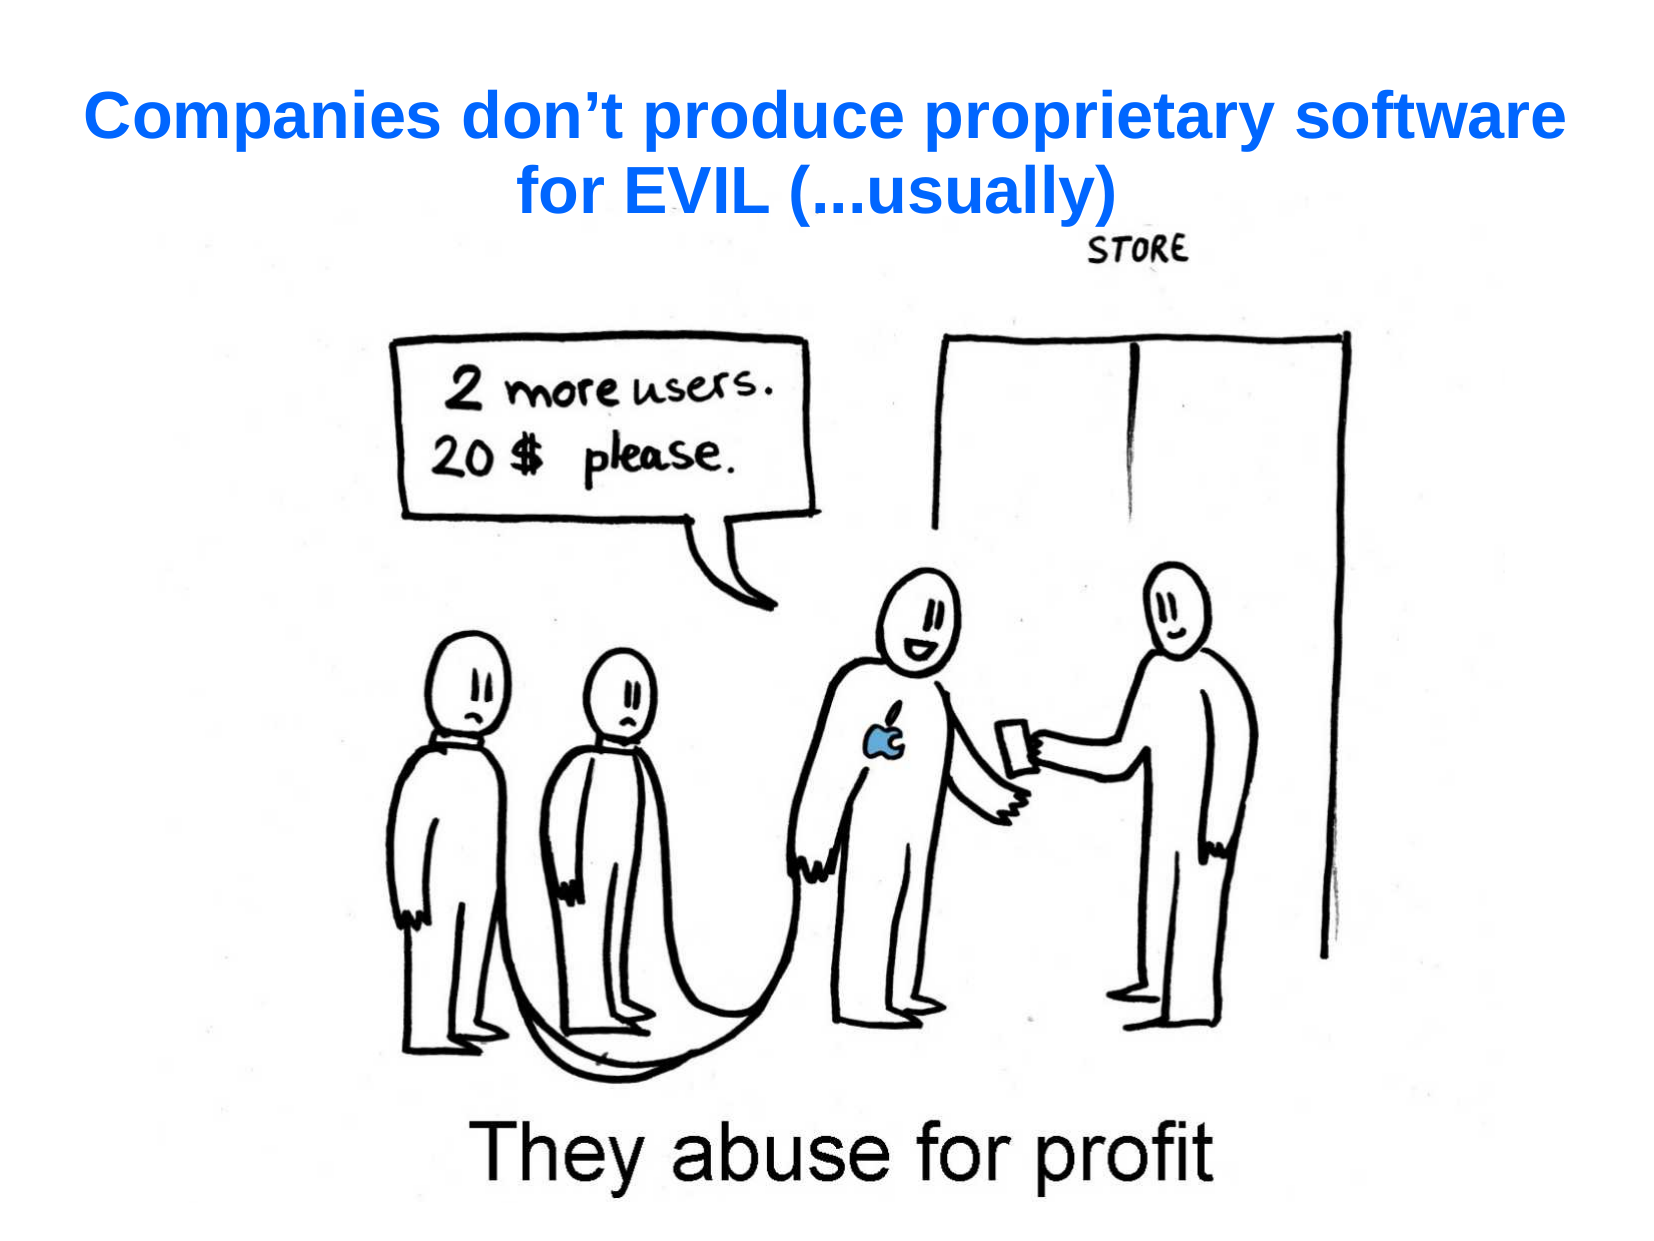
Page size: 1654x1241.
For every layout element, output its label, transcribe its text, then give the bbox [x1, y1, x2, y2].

picture [157, 257, 1505, 1203]
title Companies don’t produce proprietary software for EVIL (...usually) [82, 49, 1571, 257]
